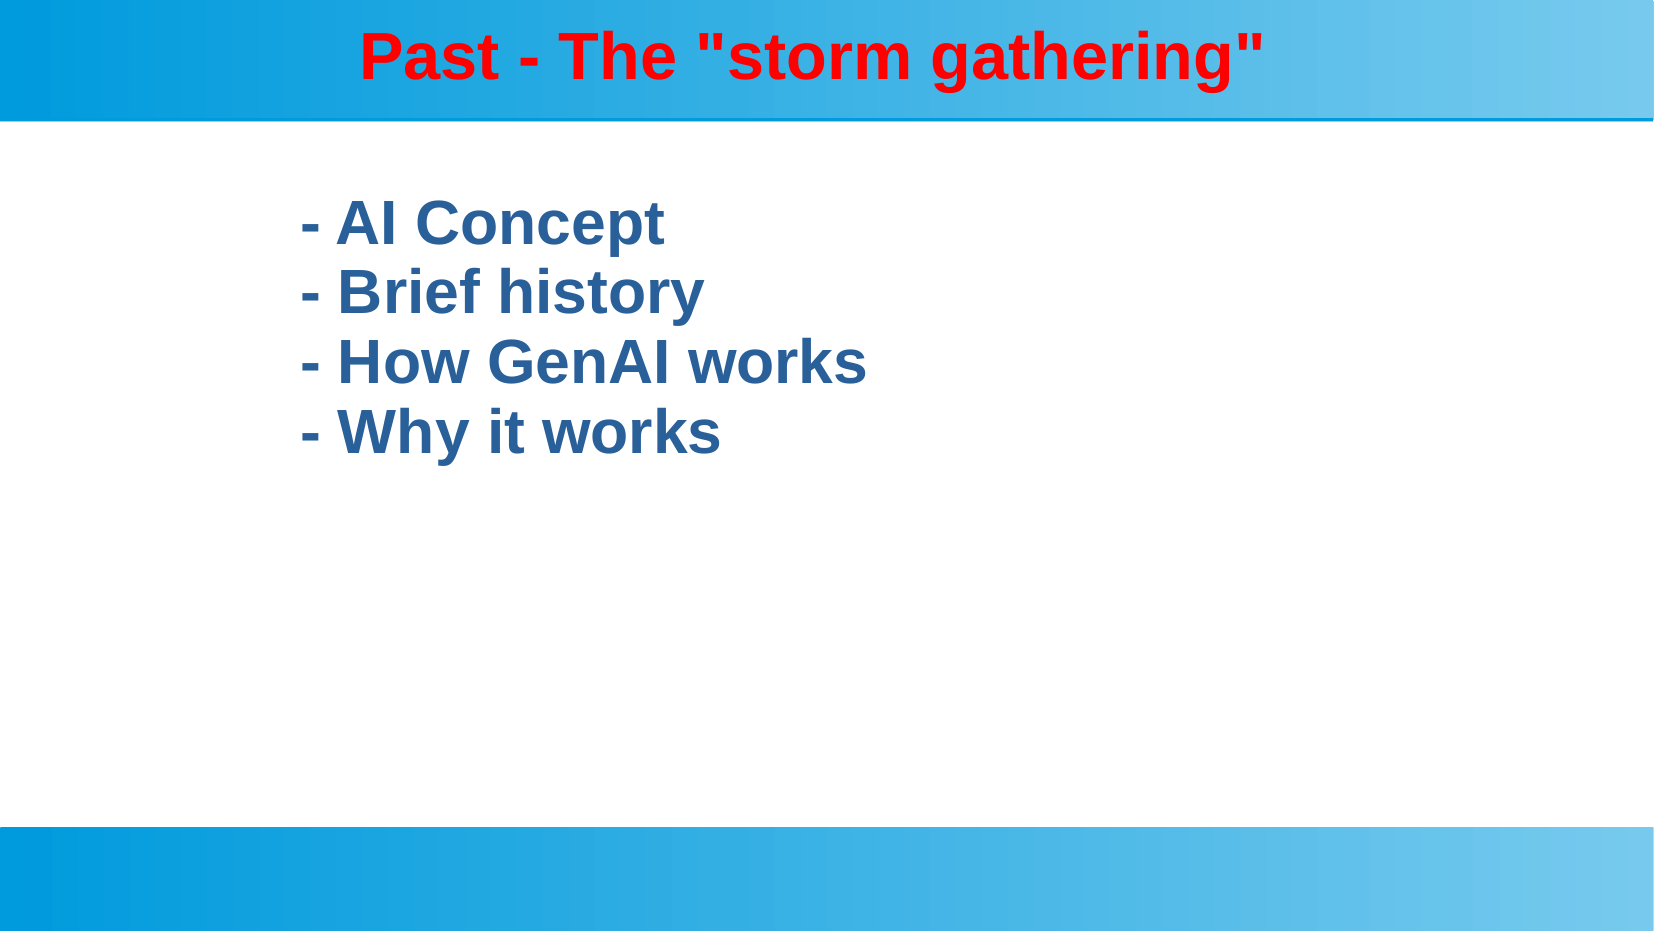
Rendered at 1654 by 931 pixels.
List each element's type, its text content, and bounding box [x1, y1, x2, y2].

title Past - The "storm gathering" [75, 0, 1552, 113]
title - AI Concept - Brief history - How GenAI works - Why it works [300, 187, 1126, 467]
